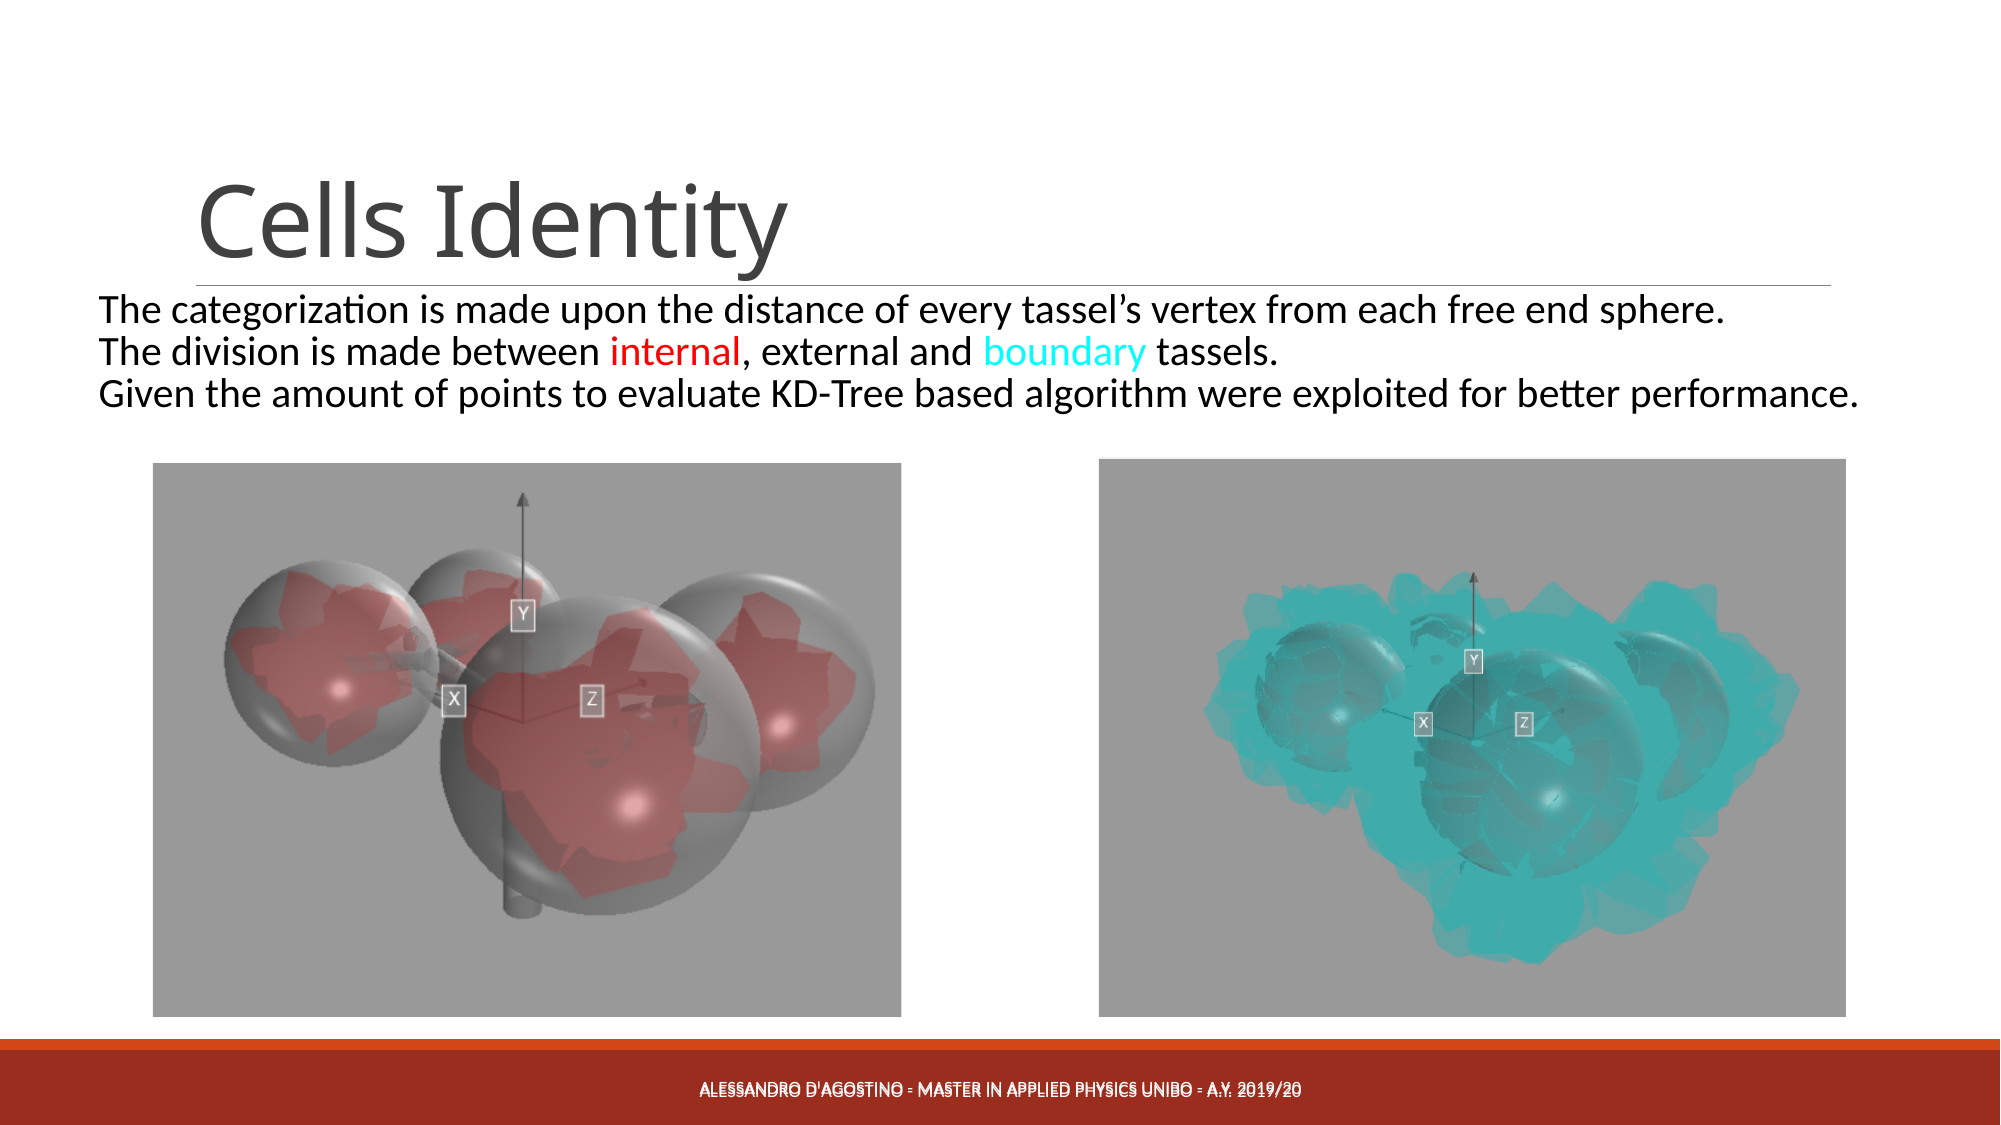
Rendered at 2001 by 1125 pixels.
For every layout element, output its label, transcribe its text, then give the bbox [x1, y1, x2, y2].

title Cells Identity [180, 47, 1831, 285]
picture [152, 503, 902, 1017]
picture [1098, 503, 1848, 1017]
text_box Alessandro d'Agostino - Master in Applied Physics UniBo - a.y. 2019/20 [604, 1059, 1396, 1120]
text_box The categorization is made upon the distance of every tassel’s vertex from each free end sphere. The division is made between internal, external and boundary tassels. Given the amount of points to evaluate KD-Tree based algorithm were exploited for better performance. [83, 285, 1958, 503]
